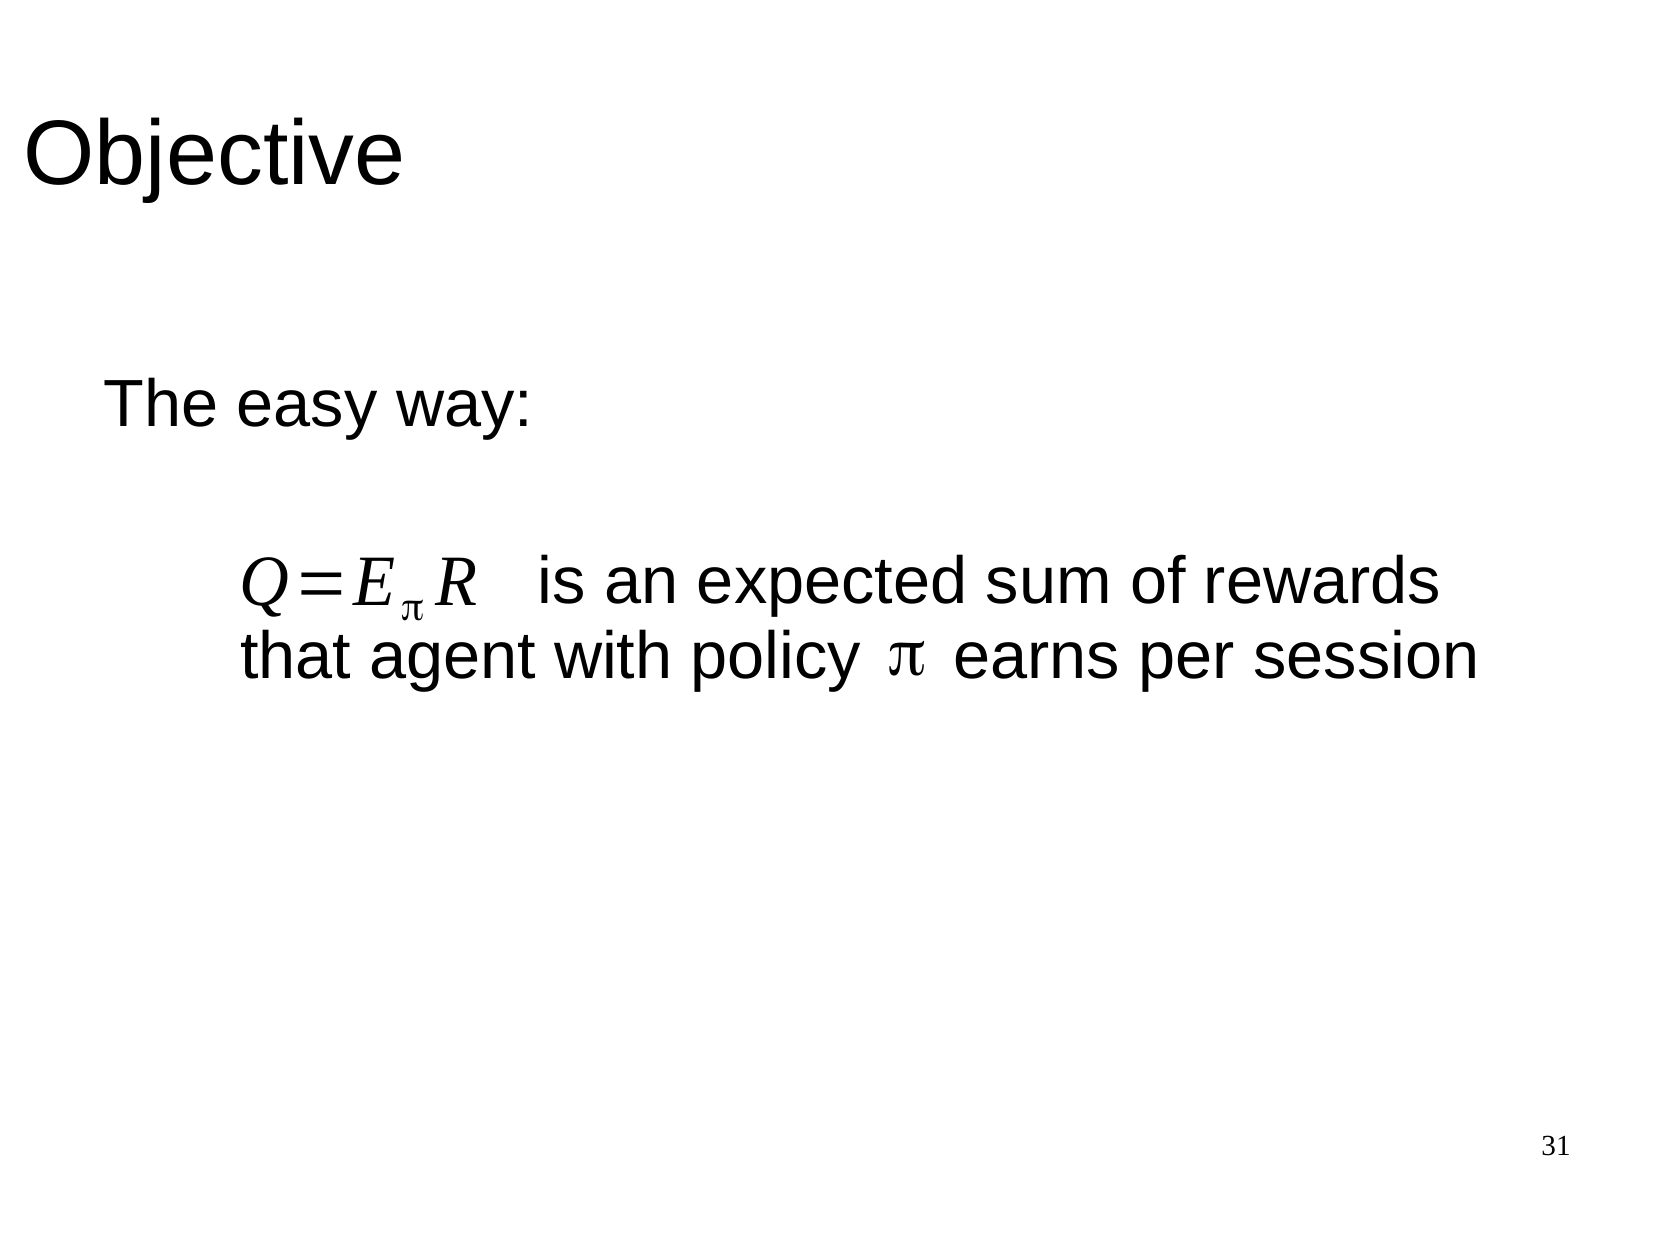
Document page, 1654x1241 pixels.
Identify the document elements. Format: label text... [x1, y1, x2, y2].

chart [871, 634, 948, 677]
text_box The easy way: [32, 366, 631, 457]
chart [222, 540, 497, 622]
text_box is an expected sum of rewards that agent with policy earns per session [45, 543, 1606, 736]
title Objective [23, 49, 1512, 257]
